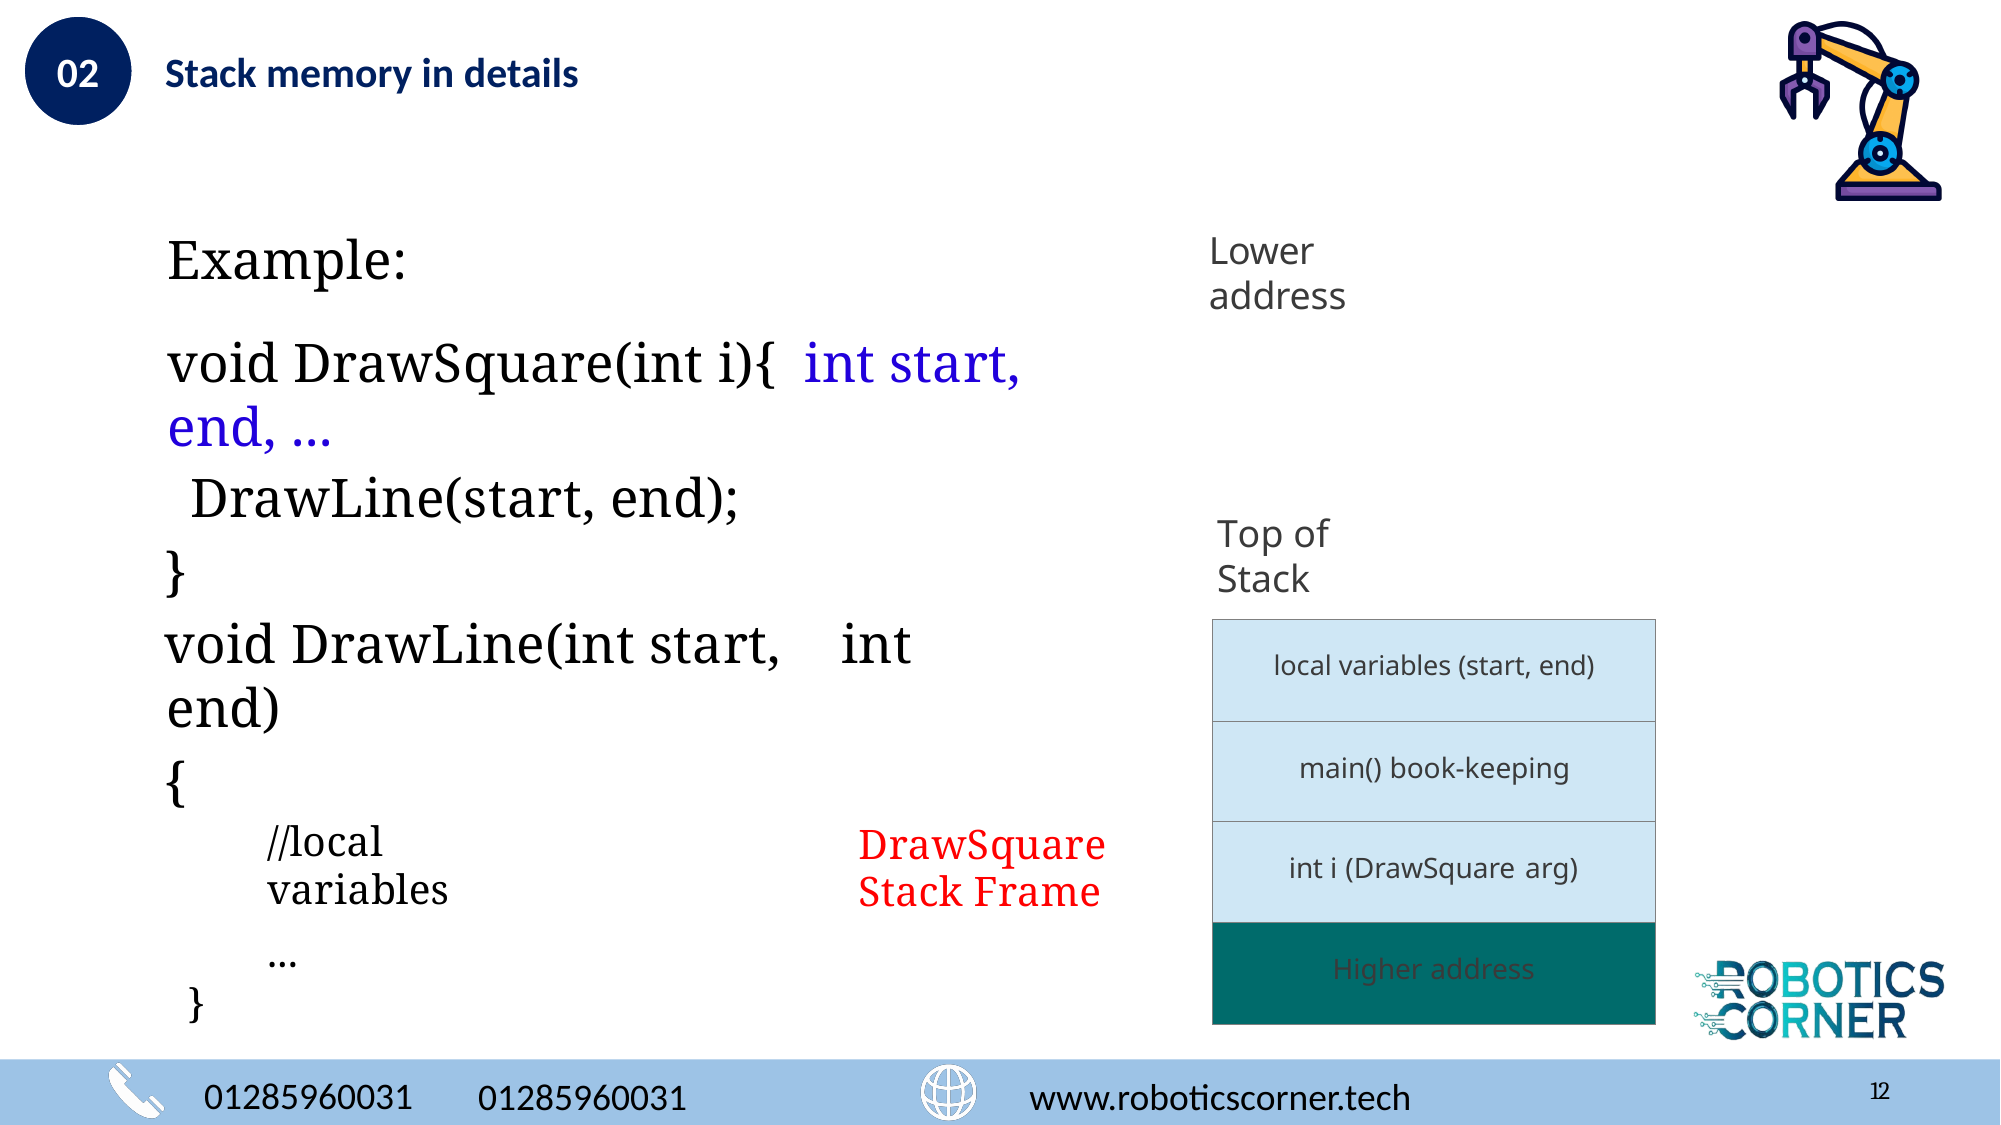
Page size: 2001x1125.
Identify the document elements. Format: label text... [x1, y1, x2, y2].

text_box DrawSquare Stack Frame [856, 814, 1140, 915]
table_cell int i (DrawSquare arg) [1213, 822, 1655, 922]
text_box Example: void DrawSquare(int i){ int start, end, ... DrawLine(start, end); } void DrawLine(int start, int end) { [164, 186, 1185, 813]
table_cell Higher address [1213, 923, 1655, 1024]
table_header local variables (start, end) [1213, 620, 1655, 721]
text_box Lower address [1206, 224, 1455, 318]
text_box Top of Stack [1215, 507, 1420, 601]
text_box 02 [22, 14, 134, 128]
picture [915, 1059, 981, 1125]
text_box } [185, 975, 208, 1027]
picture [103, 1057, 170, 1124]
picture [1771, 21, 1950, 201]
text_box Stack memory in details [150, 38, 622, 103]
text_box //local variables ... [265, 813, 565, 976]
table_cell main() book-keeping [1213, 722, 1655, 821]
picture [1680, 859, 1953, 1059]
